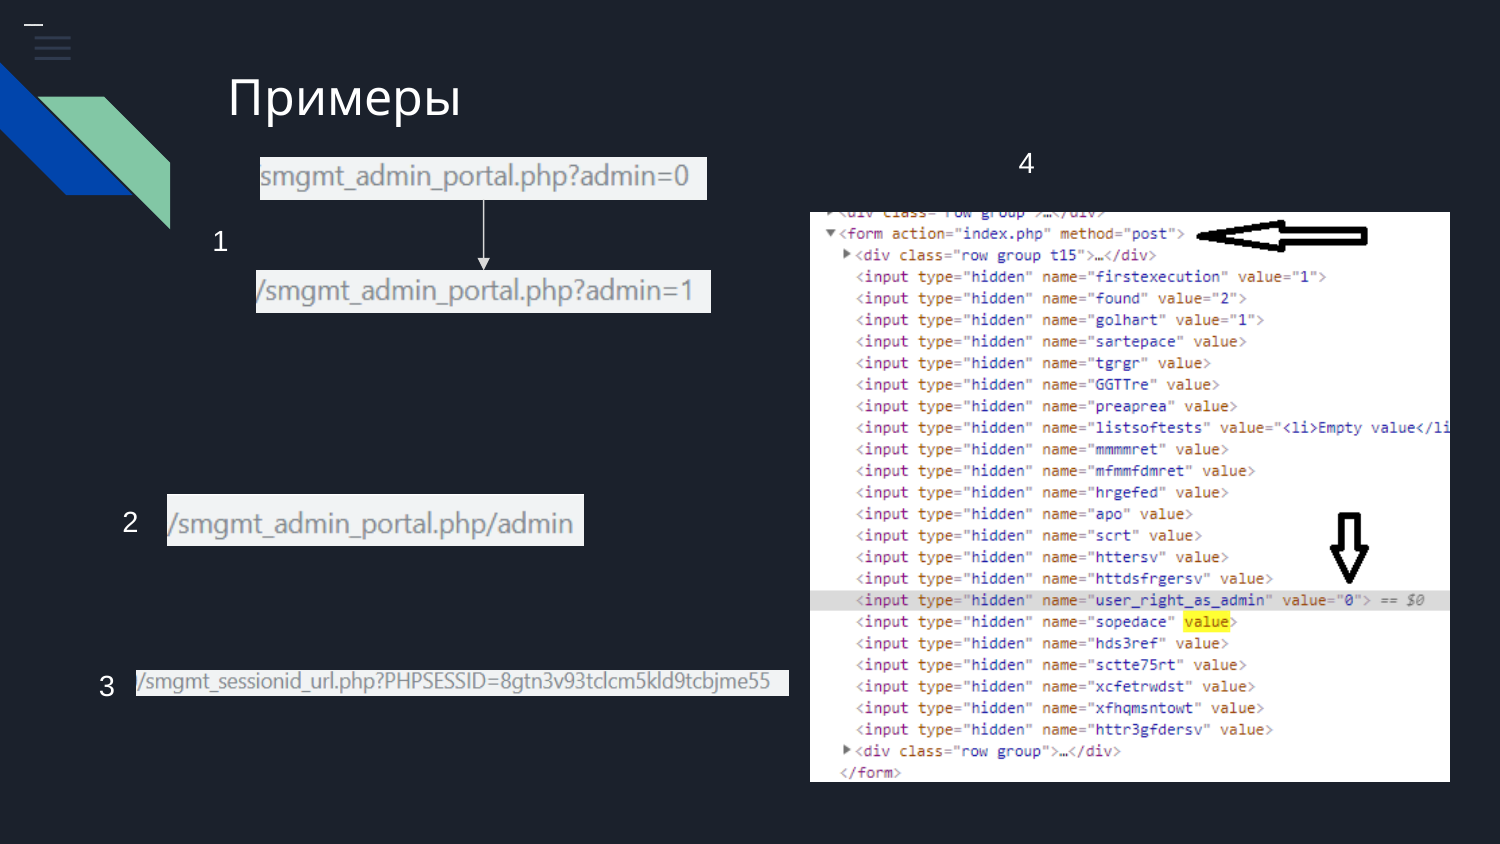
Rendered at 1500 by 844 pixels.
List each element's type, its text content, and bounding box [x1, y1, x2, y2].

picture [136, 670, 789, 696]
text_box 3 [83, 653, 122, 683]
text_box 1 [197, 207, 236, 250]
picture [256, 270, 711, 313]
title Примеры [212, 50, 1134, 149]
text_box 2 [107, 488, 146, 531]
picture [260, 157, 707, 200]
text_box 4 [1003, 128, 1127, 192]
picture [810, 212, 1450, 782]
picture [167, 494, 584, 546]
